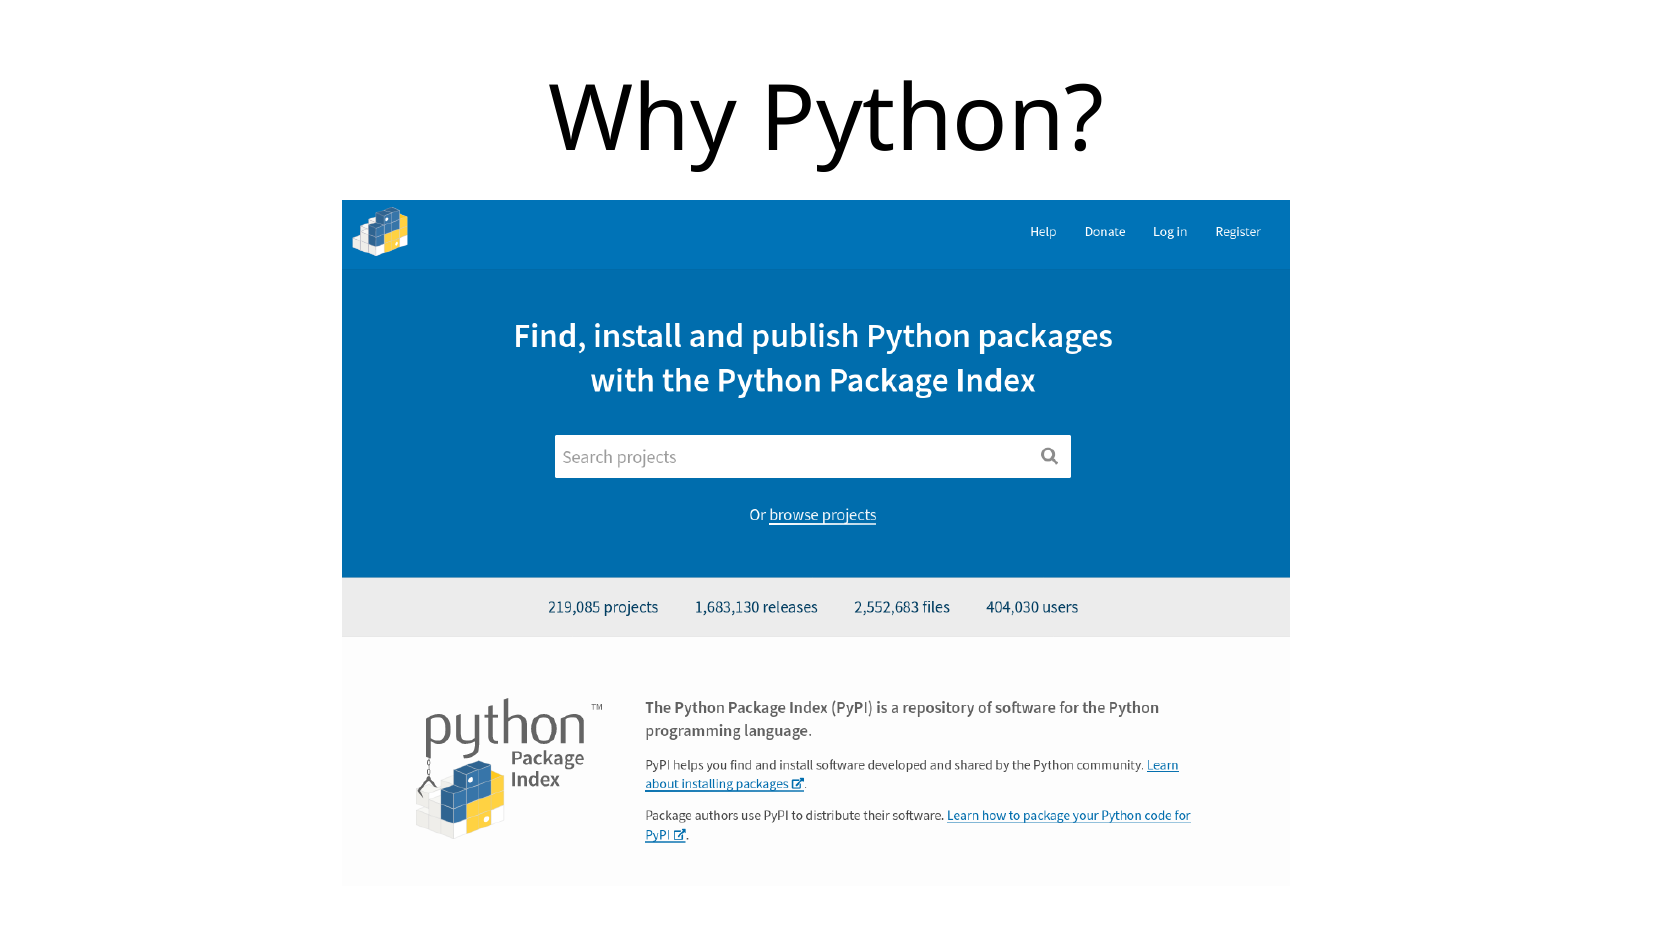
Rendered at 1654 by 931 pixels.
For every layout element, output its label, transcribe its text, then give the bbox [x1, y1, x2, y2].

title Why Python? [82, 37, 1571, 193]
picture [342, 200, 1290, 886]
